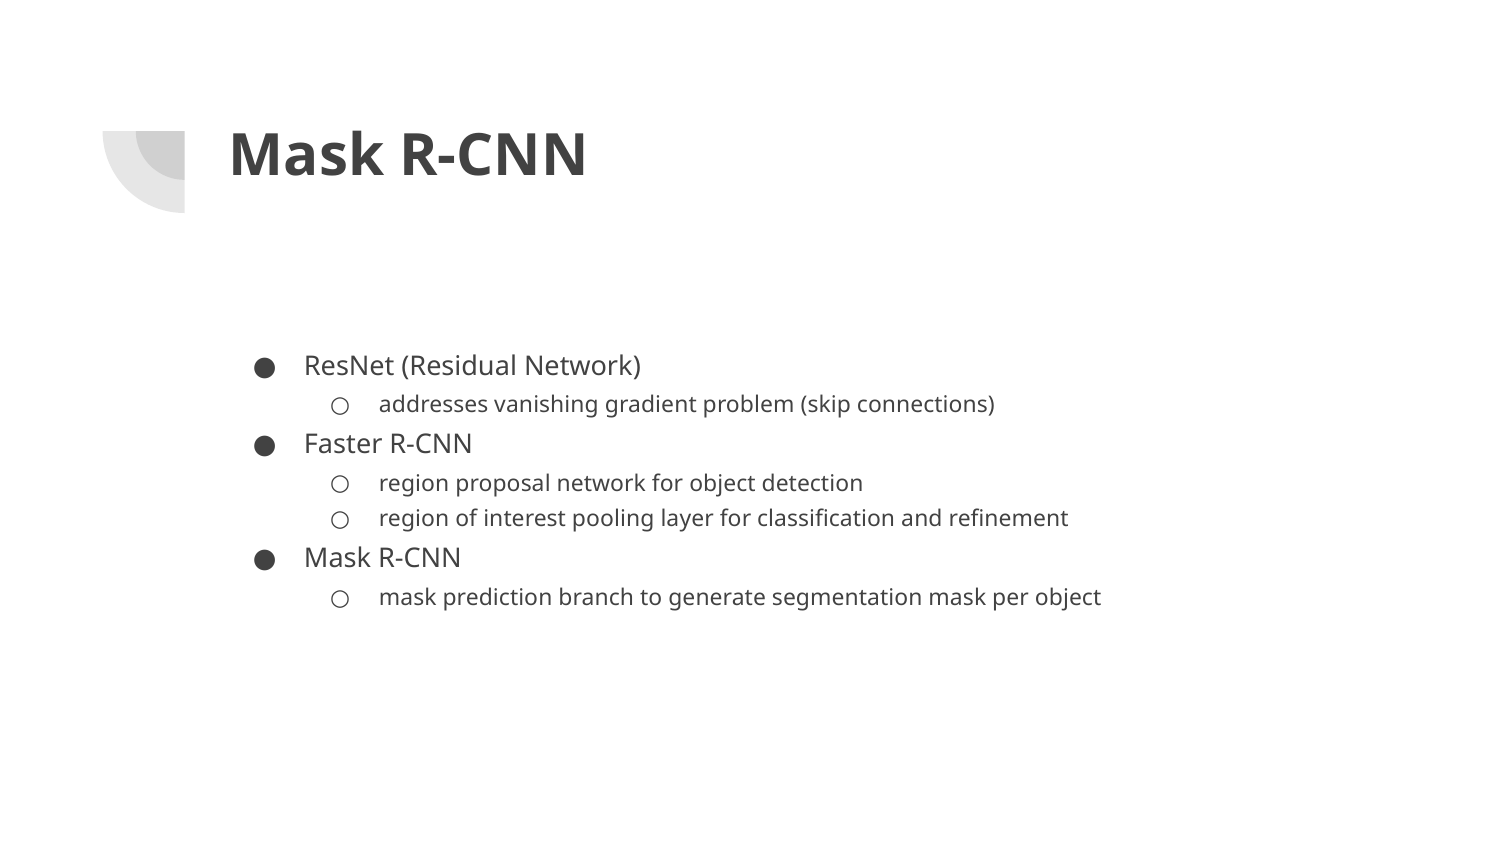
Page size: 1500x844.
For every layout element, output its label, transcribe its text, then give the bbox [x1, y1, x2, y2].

title Mask R-CNN [213, 98, 1368, 263]
list ResNet (Residual Network) addresses vanishing gradient problem (skip connections) Faster R-CNN region proposal network for object detection region of interest pooling layer for classification and refinement Mask R-CNN mask prediction branch to generate segmentation mask per object [213, 326, 1368, 744]
